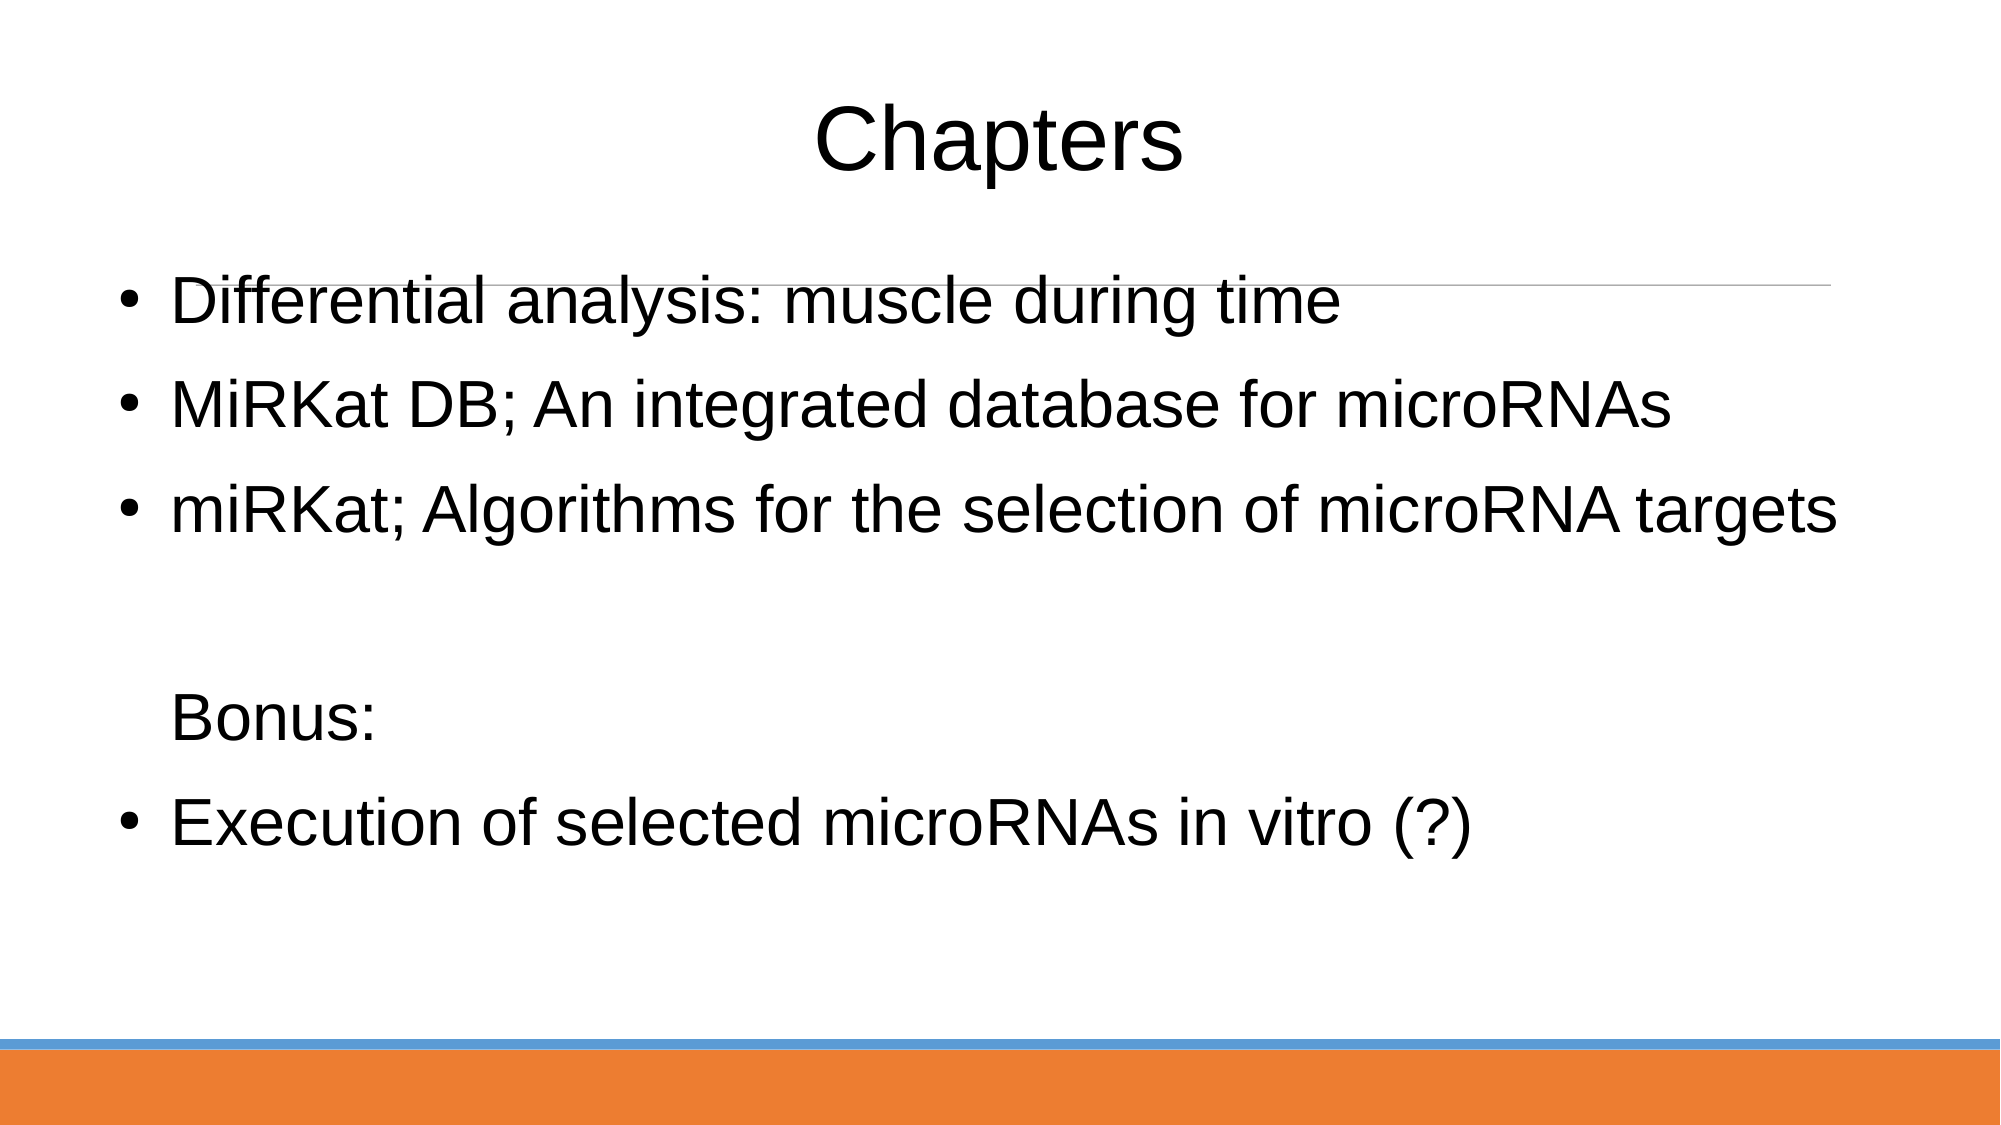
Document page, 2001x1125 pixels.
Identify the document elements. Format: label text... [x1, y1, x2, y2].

list Differential analysis: muscle during time MiRKat DB; An integrated database for microRNAs miRKat; Algorithms for the selection of microRNA targets Bonus: Execution of selected microRNAs in vitro (?) [99, 263, 1900, 916]
title Chapters [99, 44, 1900, 233]
